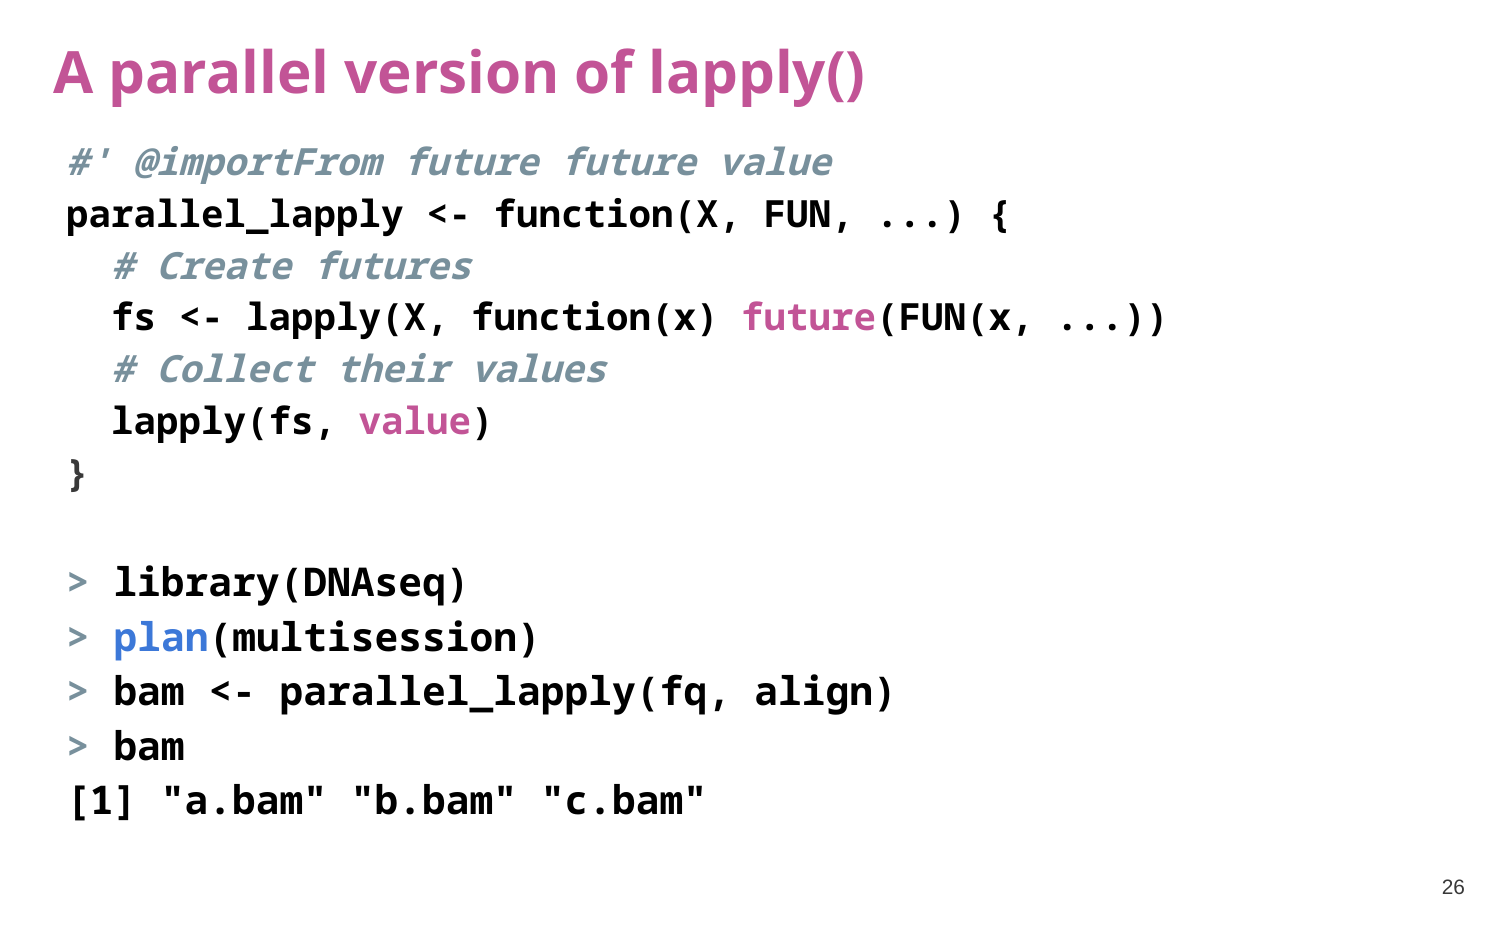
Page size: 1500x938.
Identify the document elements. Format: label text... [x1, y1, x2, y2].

slide_number <number> [1389, 849, 1480, 922]
list > library(DNAseq) > plan(multisession) > bam <- parallel_lapply(fq, align) > bam [1] "a.bam" "b.bam" "c.bam" [51, 534, 1449, 892]
title A parallel version of lapply() [38, 20, 1463, 136]
list #' @importFrom future future value parallel_lapply <- function(X, FUN, ...) { # Create futures fs <- lapply(X, function(x) future(FUN(x, ...)) # Collect their values lapply(fs, value) } [51, 116, 1449, 499]
